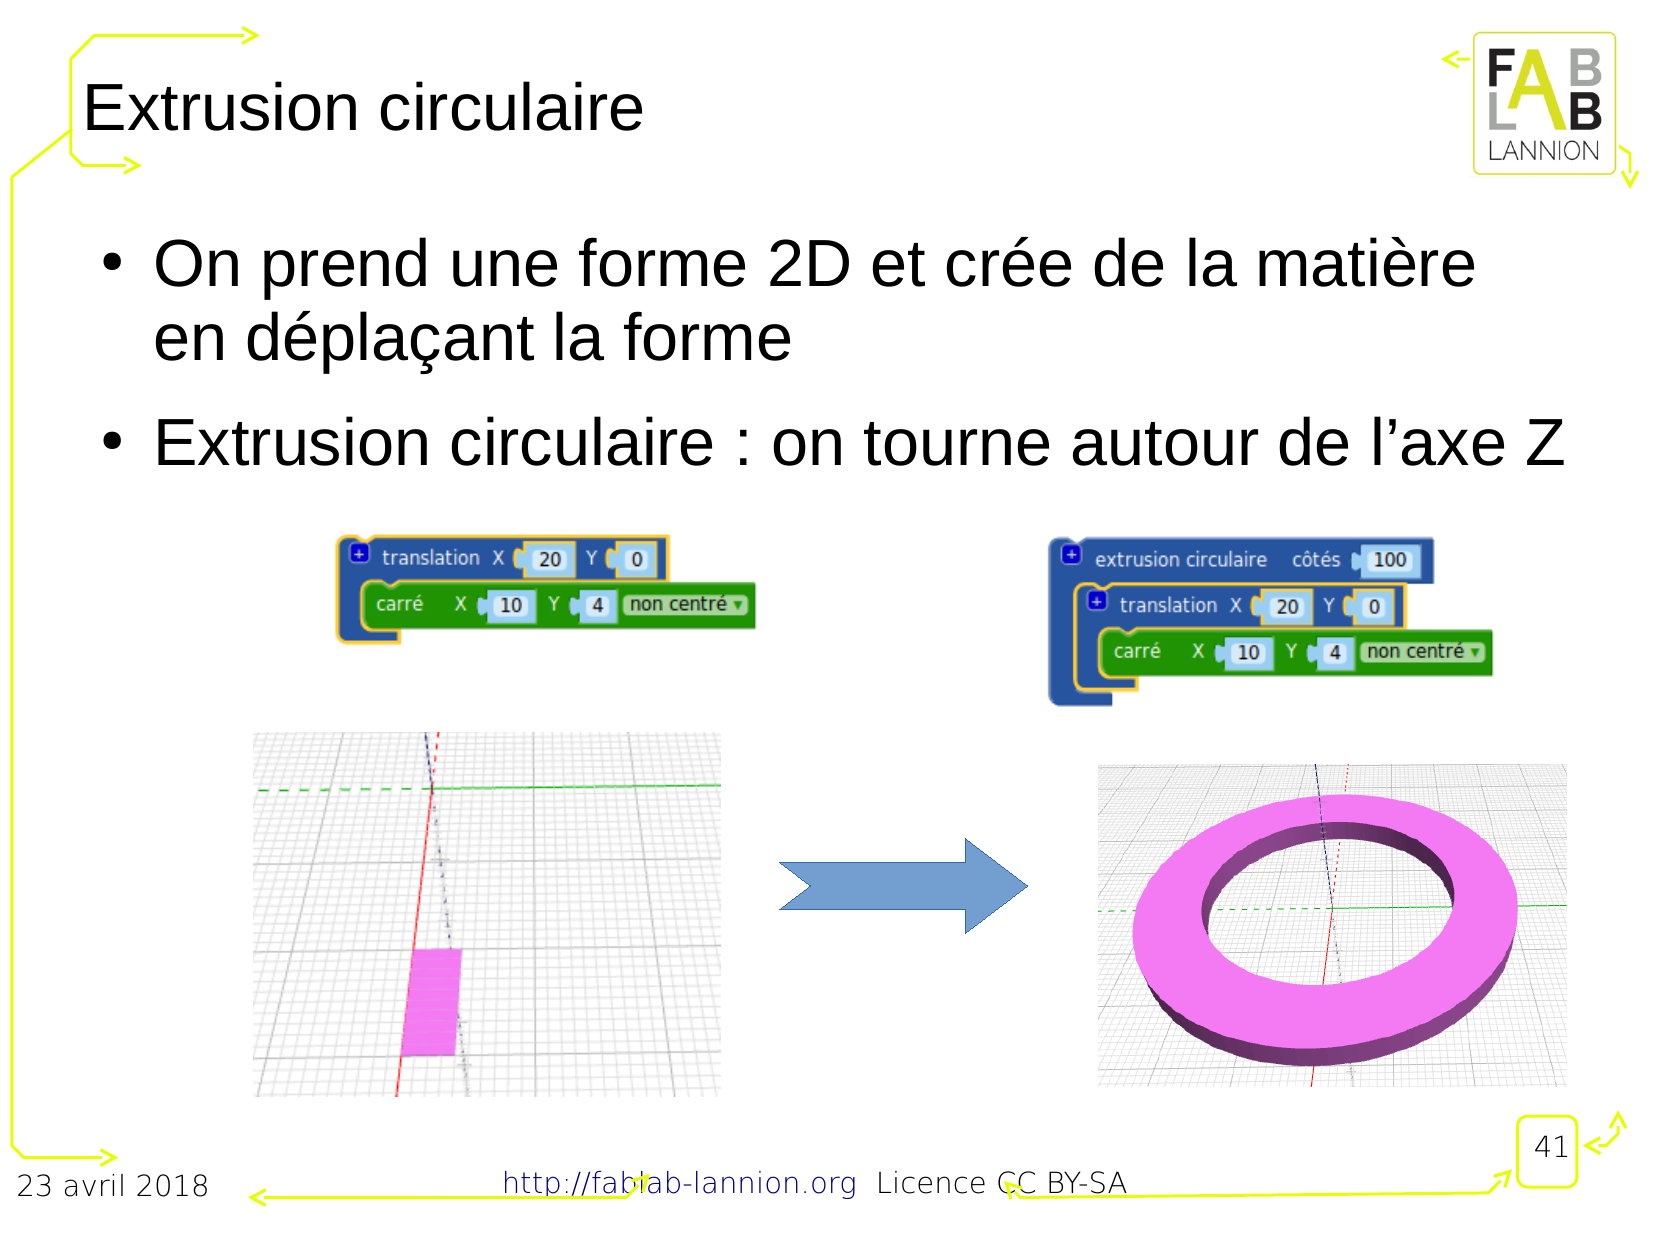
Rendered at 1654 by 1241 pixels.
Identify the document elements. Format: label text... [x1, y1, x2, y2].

picture [1470, 29, 1619, 178]
picture [1098, 764, 1567, 1087]
title Extrusion circulaire [82, 49, 1441, 166]
picture [1039, 507, 1588, 732]
list On prend une forme 2D et crée de la matière en déplaçant la forme Extrusion circulaire : on tourne autour de l’axe Z [82, 225, 1571, 945]
text_box [779, 838, 1028, 934]
picture [320, 516, 804, 674]
picture [253, 732, 721, 1097]
